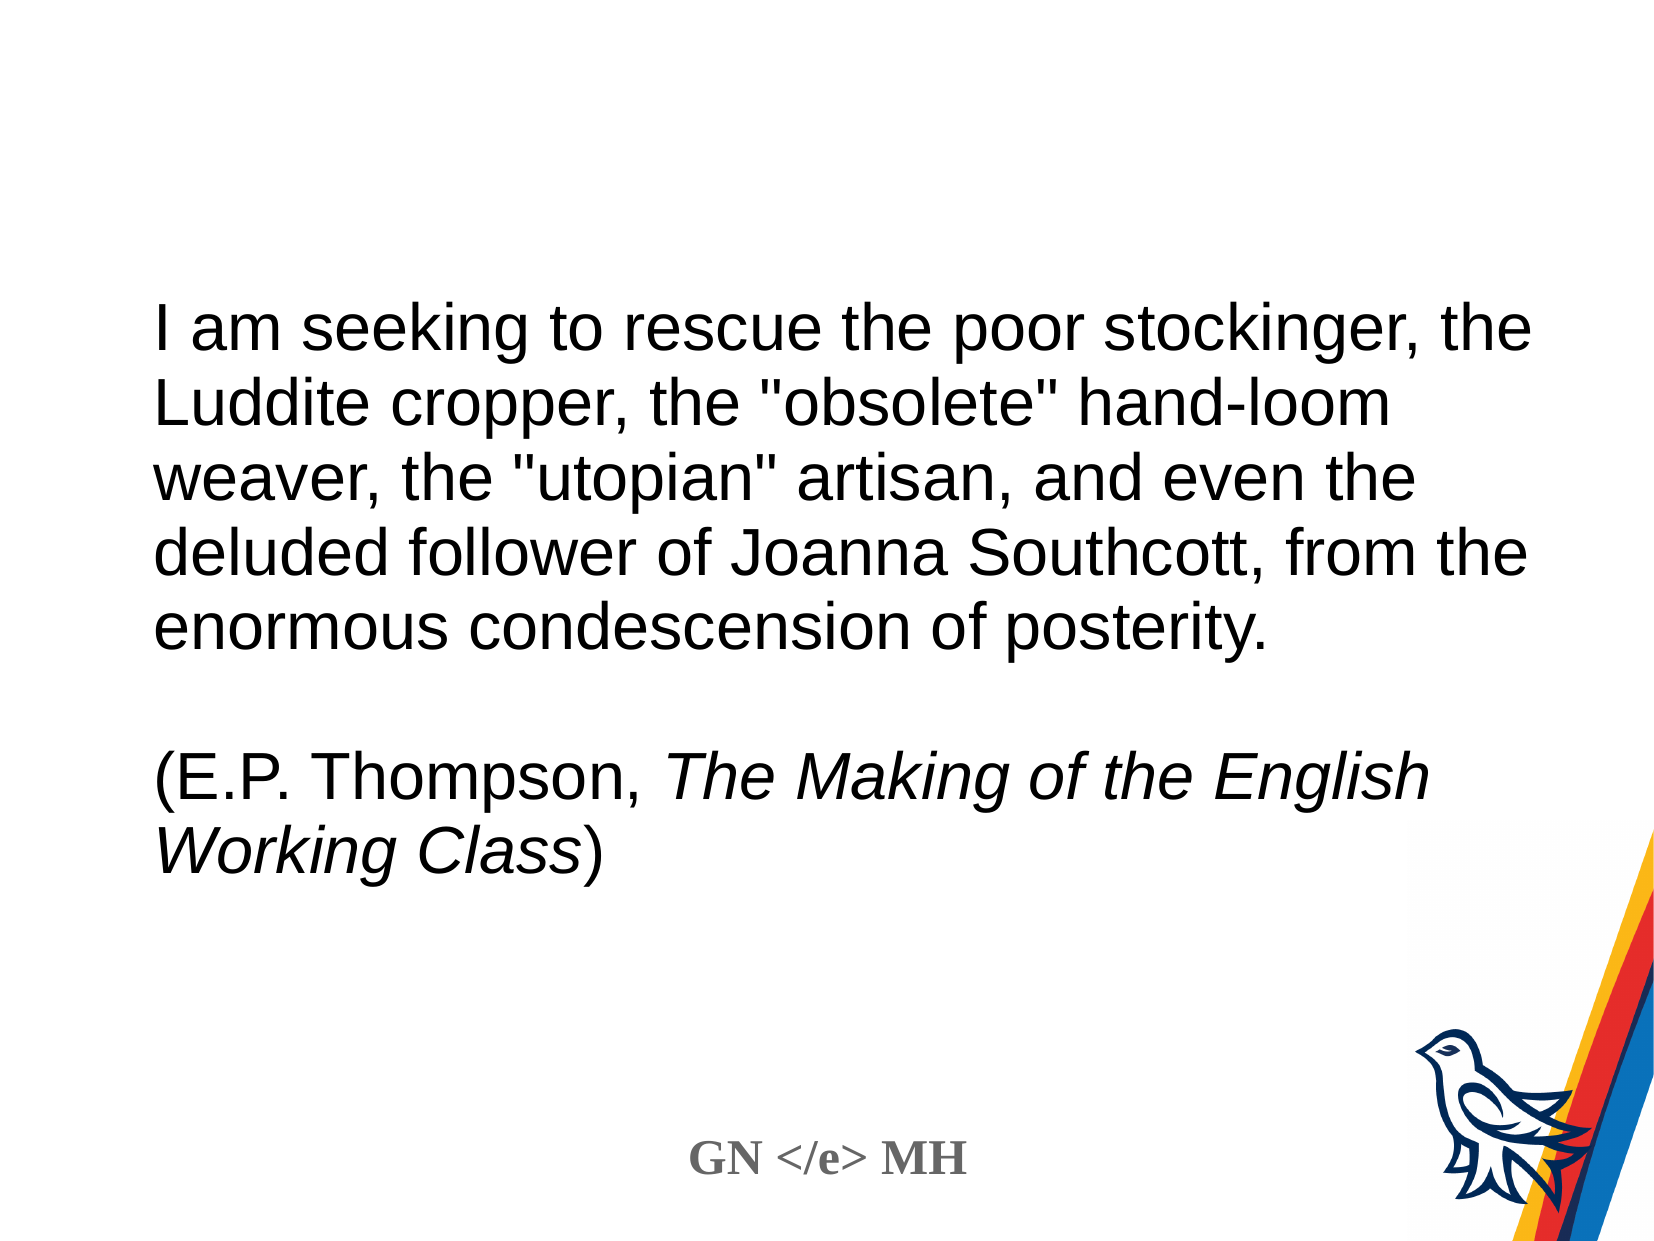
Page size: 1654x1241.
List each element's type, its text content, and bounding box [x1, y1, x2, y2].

list I am seeking to rescue the poor stockinger, the Luddite cropper, the "obsolete" hand-loom weaver, the "utopian" artisan, and even the deluded follower of Joanna Southcott, from the enormous condescension of posterity. (E.P. Thompson, The Making of the English Working Class) [82, 290, 1571, 1010]
picture [1407, 820, 1654, 1241]
